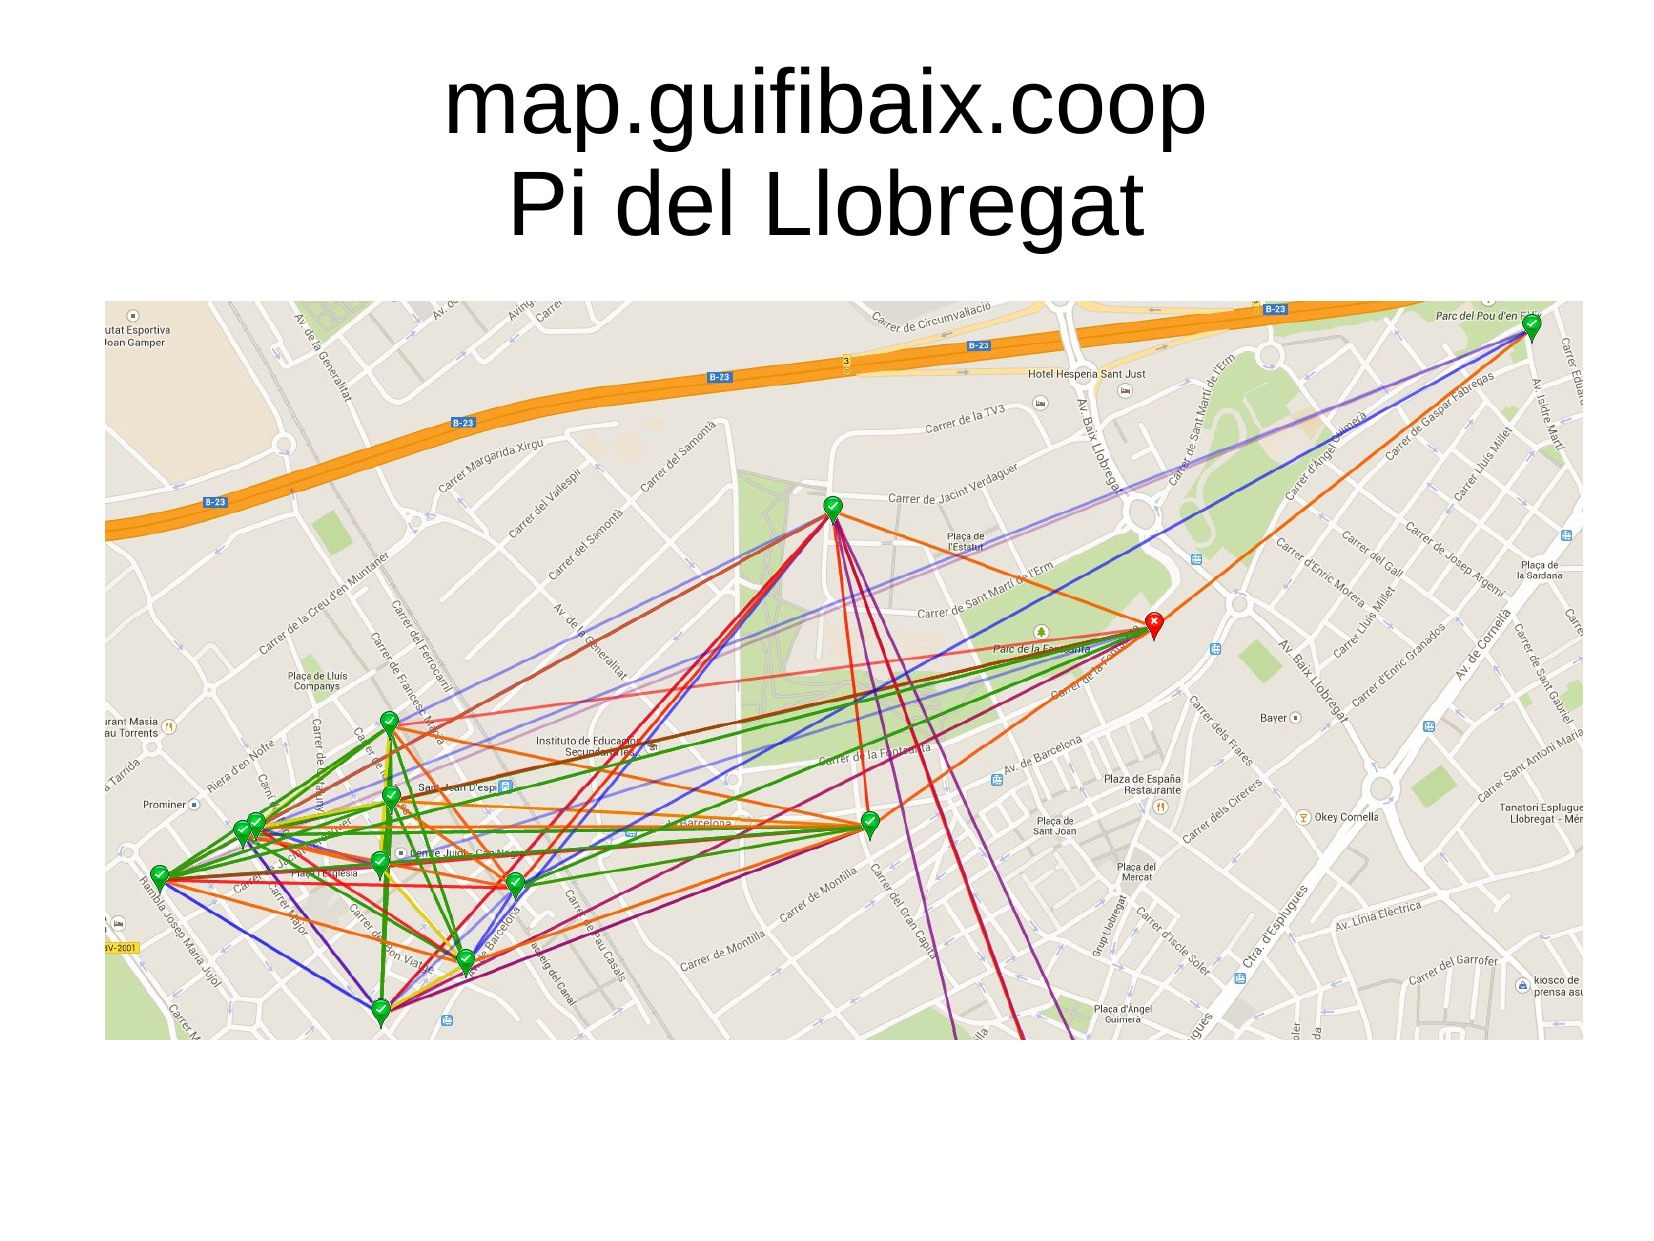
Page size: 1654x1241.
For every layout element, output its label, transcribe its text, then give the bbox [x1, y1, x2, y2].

picture [105, 301, 1583, 1040]
title map.guifibaix.coop Pi del Llobregat [82, 49, 1571, 257]
